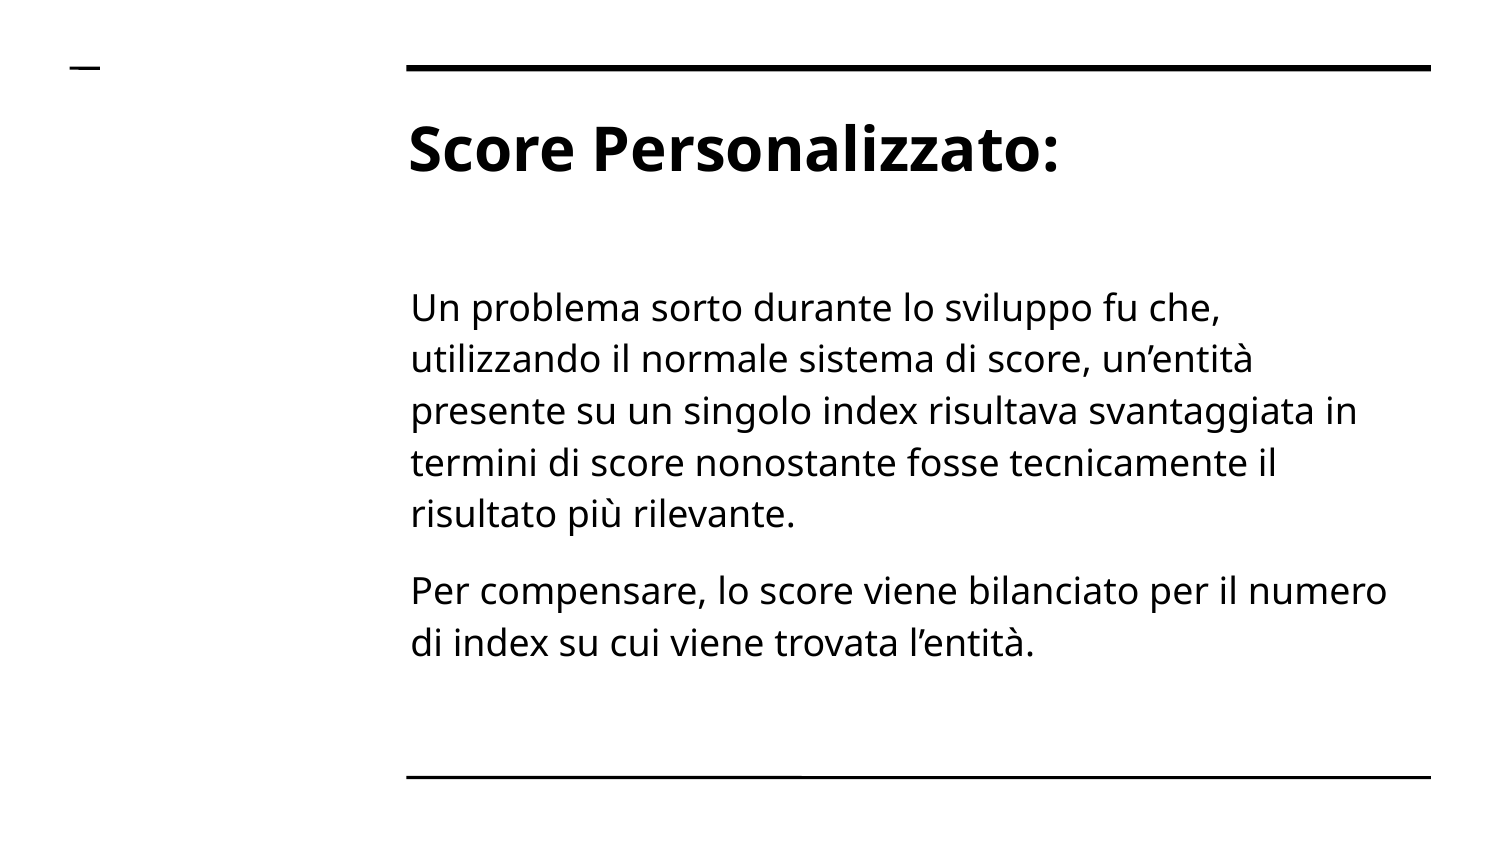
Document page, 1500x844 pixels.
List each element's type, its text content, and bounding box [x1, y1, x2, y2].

list Un problema sorto durante lo sviluppo fu che, utilizzando il normale sistema di score, un’entità presente su un singolo index risultava svantaggiata in termini di score nonostante fosse tecnicamente il risultato più rilevante. Per compensare, lo score viene bilanciato per il numero di index su cui viene trovata l’entità. [395, 261, 1433, 755]
title Score Personalizzato: [393, 94, 1431, 199]
